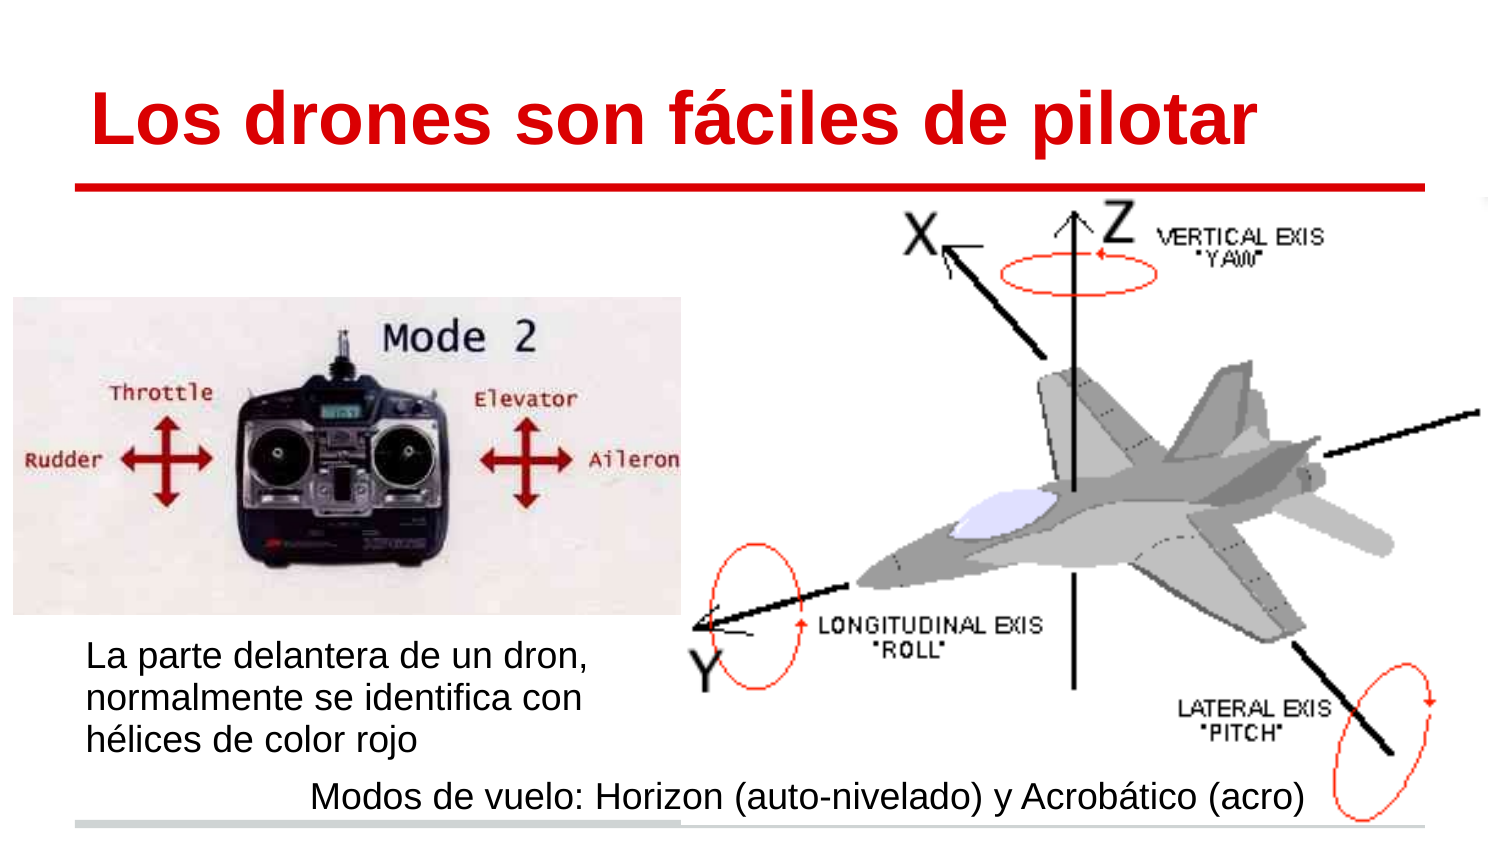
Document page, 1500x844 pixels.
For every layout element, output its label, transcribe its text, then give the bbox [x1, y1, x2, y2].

text_box La parte delantera de un dron, normalmente se identifica con hélices de color rojo [70, 626, 686, 768]
title Los drones son fáciles de pilotar [75, 33, 1425, 175]
picture [13, 197, 1488, 825]
text_box Modos de vuelo: Horizon (auto-nivelado) y Acrobático (acro) [295, 767, 1323, 844]
